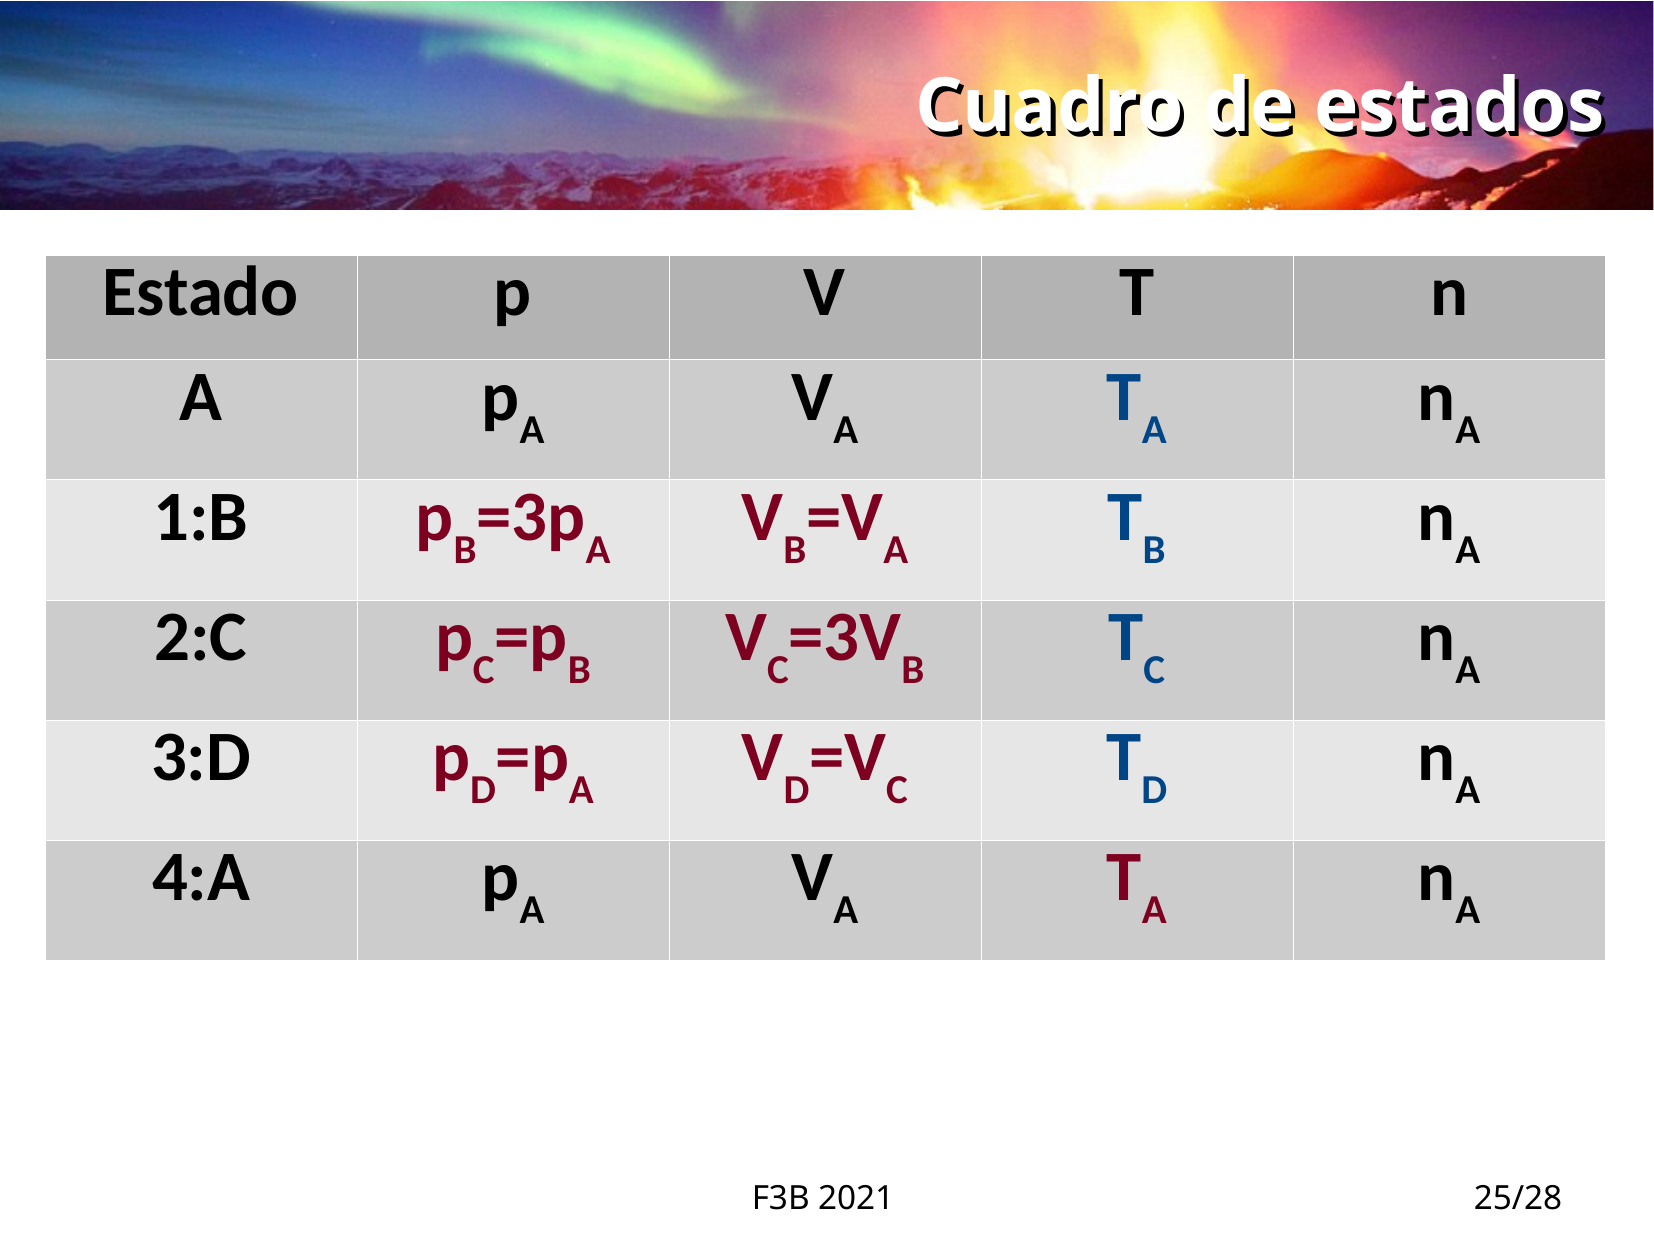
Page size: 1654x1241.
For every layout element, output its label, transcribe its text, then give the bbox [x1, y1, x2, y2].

table_cell TD [982, 721, 1293, 840]
table_cell VA [670, 841, 981, 960]
table_cell 4:A [46, 841, 357, 960]
table_cell 1:B [46, 480, 357, 600]
table_cell nA [1294, 360, 1605, 479]
table_cell VA [670, 360, 981, 479]
table_header V [670, 256, 981, 359]
title Cuadro de estados [45, 15, 1606, 191]
table_cell nA [1294, 601, 1605, 720]
table_cell nA [1294, 480, 1605, 600]
table_cell pA [358, 360, 669, 479]
table_cell VB=VA [670, 480, 981, 600]
table_cell pC=pB [358, 601, 669, 720]
table_cell TC [982, 601, 1293, 720]
table_cell TA [982, 841, 1293, 960]
table_header T [982, 256, 1293, 359]
table_cell nA [1294, 721, 1605, 840]
table_cell 2:C [46, 601, 357, 720]
table_cell VC=3VB [670, 601, 981, 720]
table_header n [1294, 256, 1605, 359]
table_header Estado [46, 256, 357, 359]
picture [0, 1, 1654, 210]
table_header p [358, 256, 669, 359]
table_cell nA [1294, 841, 1605, 960]
table_cell TB [982, 480, 1293, 600]
table_cell pA [358, 841, 669, 960]
table_cell TA [982, 360, 1293, 479]
table_cell pD=pA [358, 721, 669, 840]
table_cell VD=VC [670, 721, 981, 840]
table_cell pB=3pA [358, 480, 669, 600]
table_cell 3:D [46, 721, 357, 840]
table_cell A [46, 360, 357, 479]
